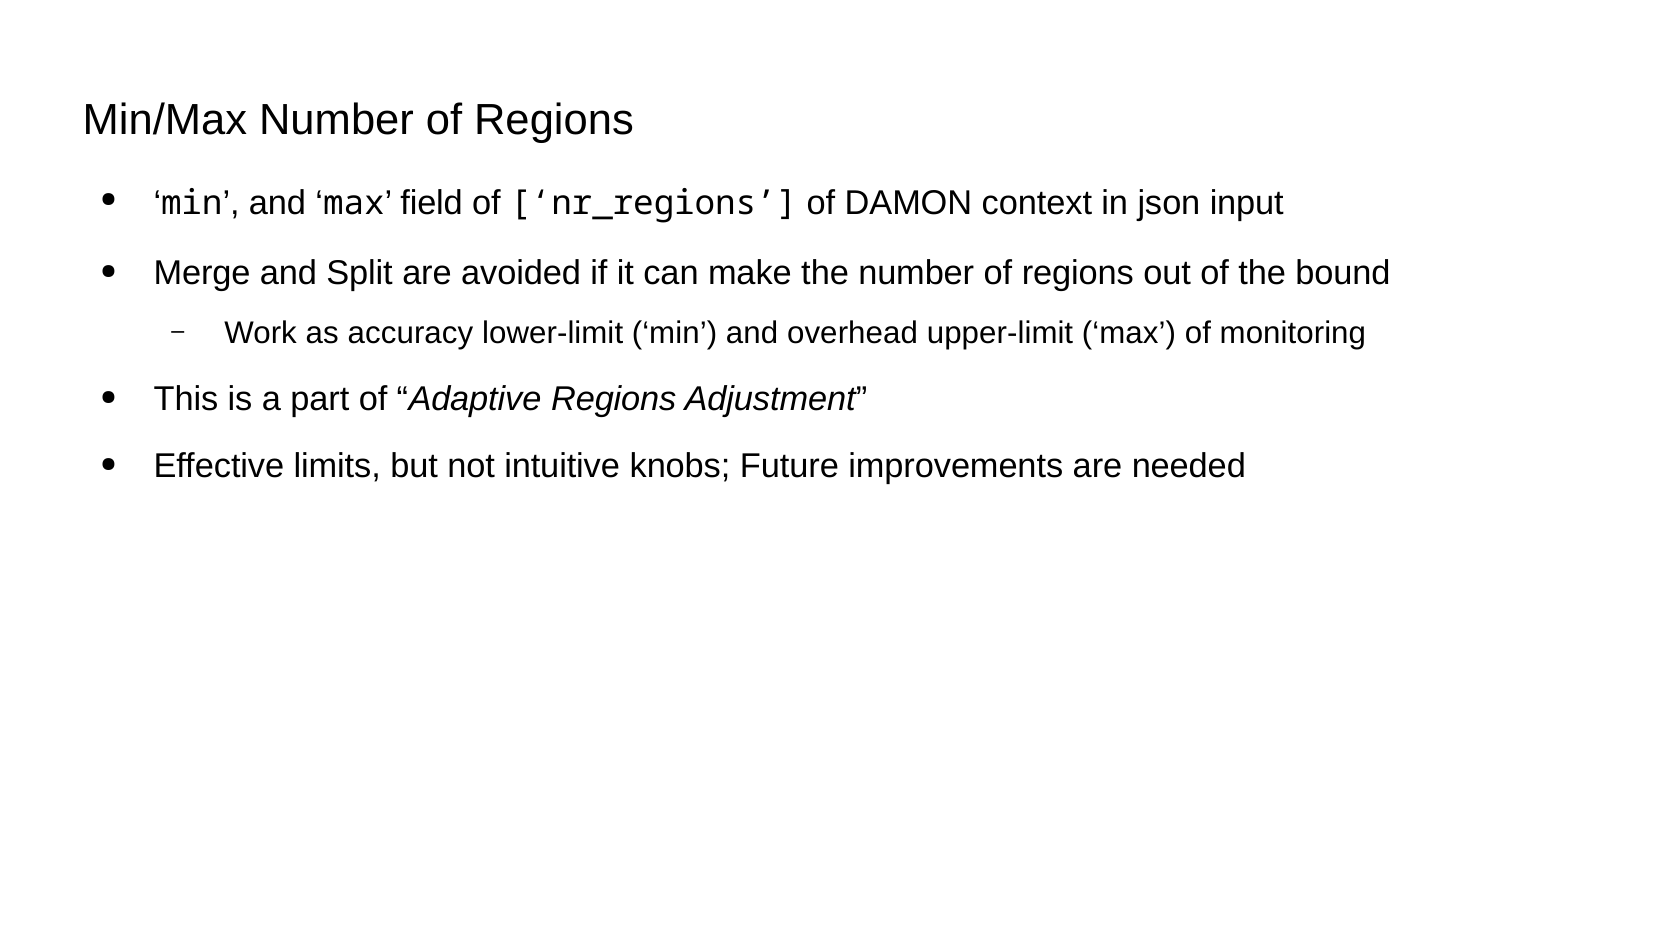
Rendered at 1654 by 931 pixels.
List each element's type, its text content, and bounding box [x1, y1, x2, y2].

list ‘min’, and ‘max’ field of [‘nr_regions’] of DAMON context in json input Merge and Split are avoided if it can make the number of regions out of the bound Work as accuracy lower-limit (‘min’) and overhead upper-limit (‘max’) of monitoring This is a part of “Adaptive Regions Adjustment” Effective limits, but not intuitive knobs; Future improvements are needed [82, 177, 1571, 833]
title Min/Max Number of Regions [82, 81, 1571, 157]
